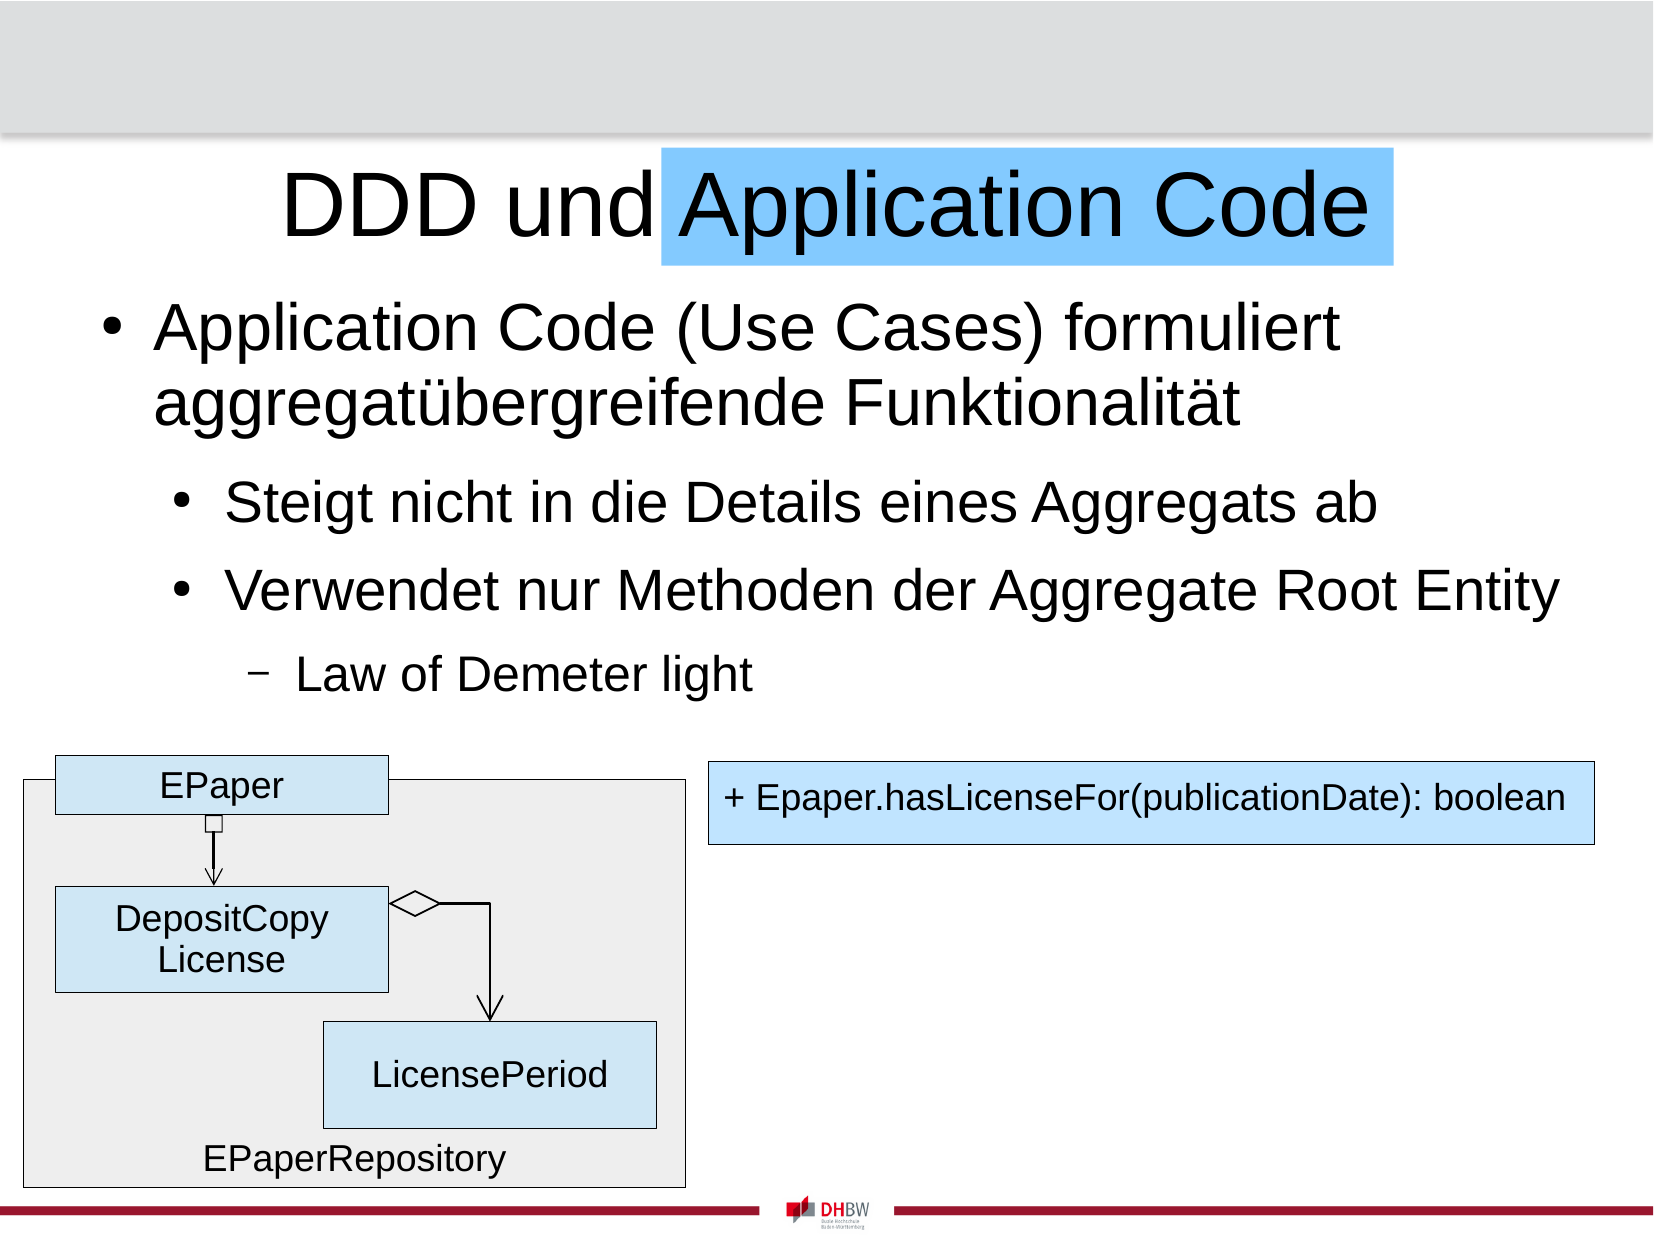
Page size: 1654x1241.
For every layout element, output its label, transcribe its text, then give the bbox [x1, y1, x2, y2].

text_box LicensePeriod [323, 1021, 657, 1128]
text_box DepositCopy License [55, 885, 389, 993]
text_box EPaper [55, 755, 389, 815]
title DDD und Application Code [23, 51, 1630, 257]
text_box [661, 257, 1394, 266]
text_box EPaperRepository [23, 779, 686, 1188]
picture [0, 1, 1654, 1237]
list Application Code (Use Cases) formuliert aggregatübergreifende Funktionalität Steigt nicht in die Details eines Aggregats ab Verwendet nur Methoden der Aggregate Root Entity Law of Demeter light [82, 290, 1607, 733]
text_box EPaperRepository [394, 893, 436, 914]
text_box + Epaper.hasLicenseFor(publicationDate): boolean [708, 761, 1595, 845]
